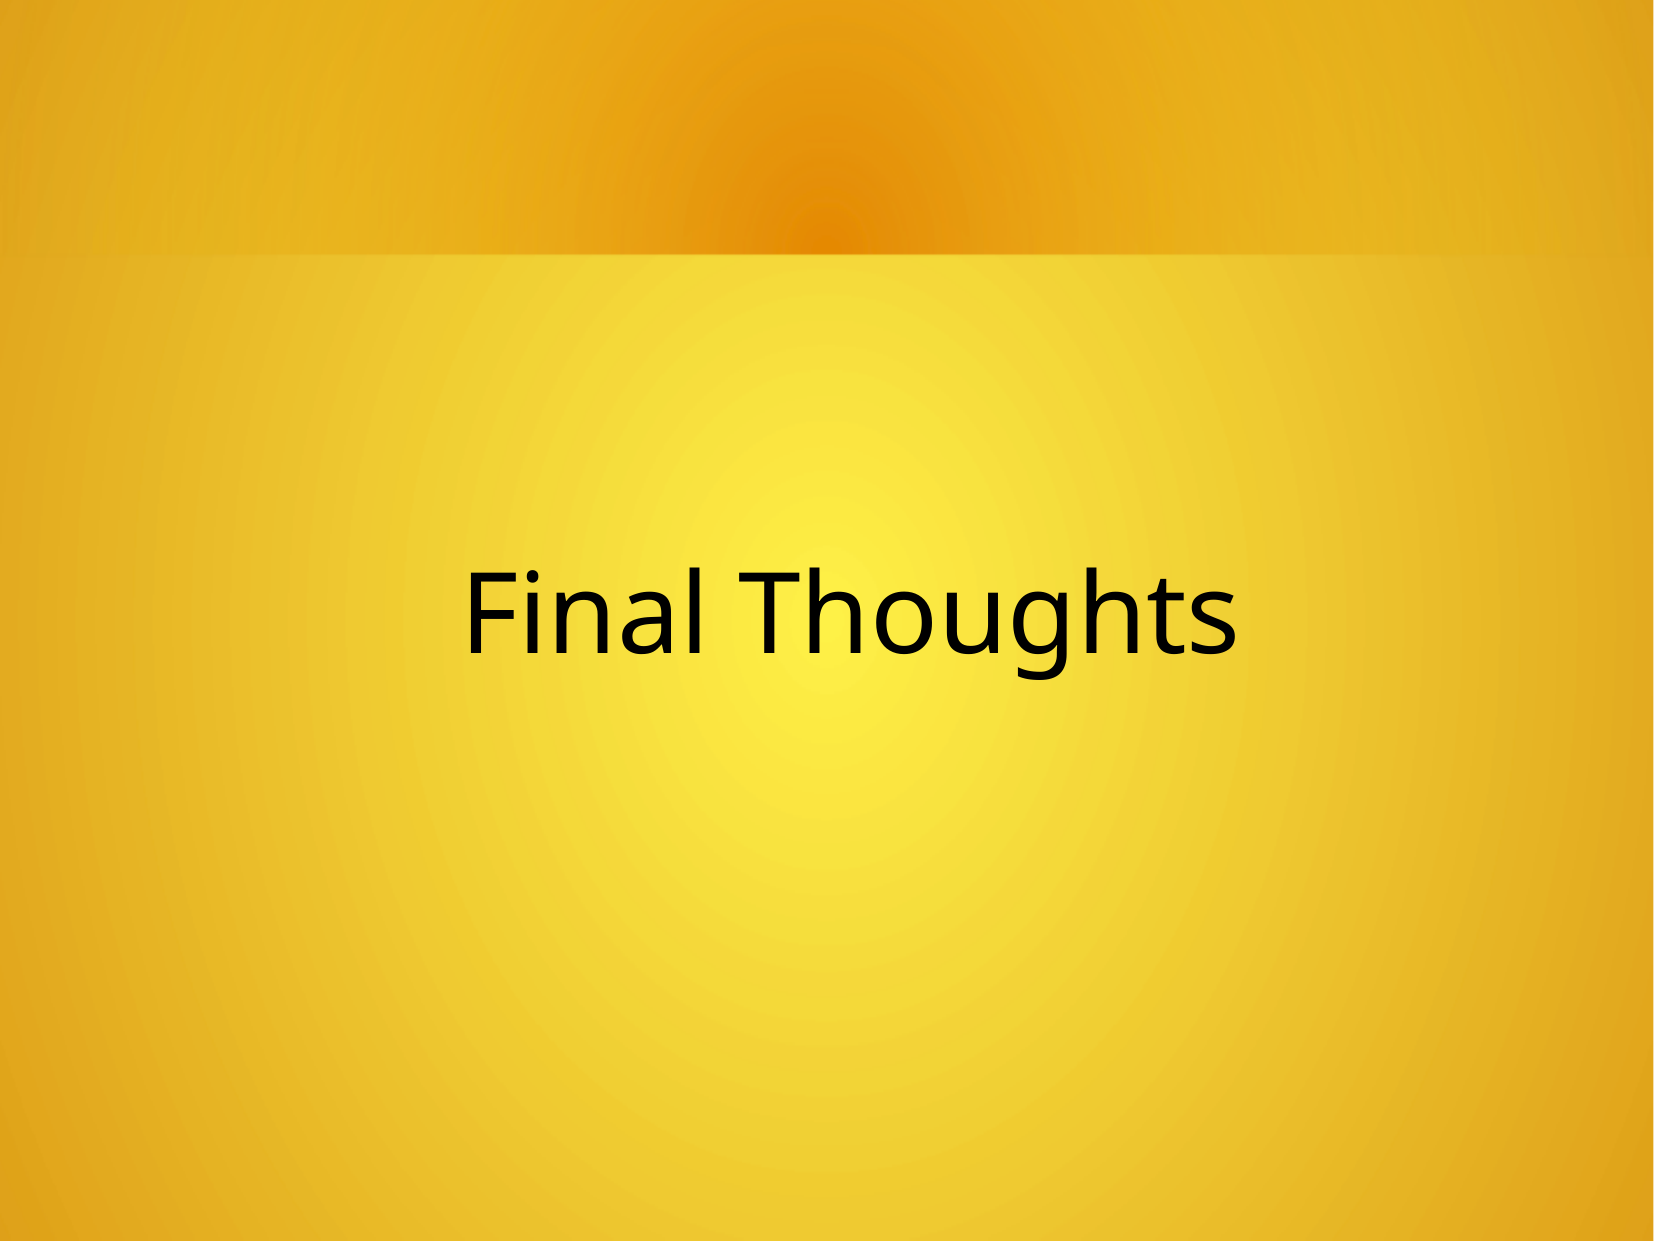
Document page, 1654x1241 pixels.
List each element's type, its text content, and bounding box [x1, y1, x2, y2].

picture [0, 0, 1654, 1241]
subtitle Final Thoughts [86, 123, 1576, 1096]
